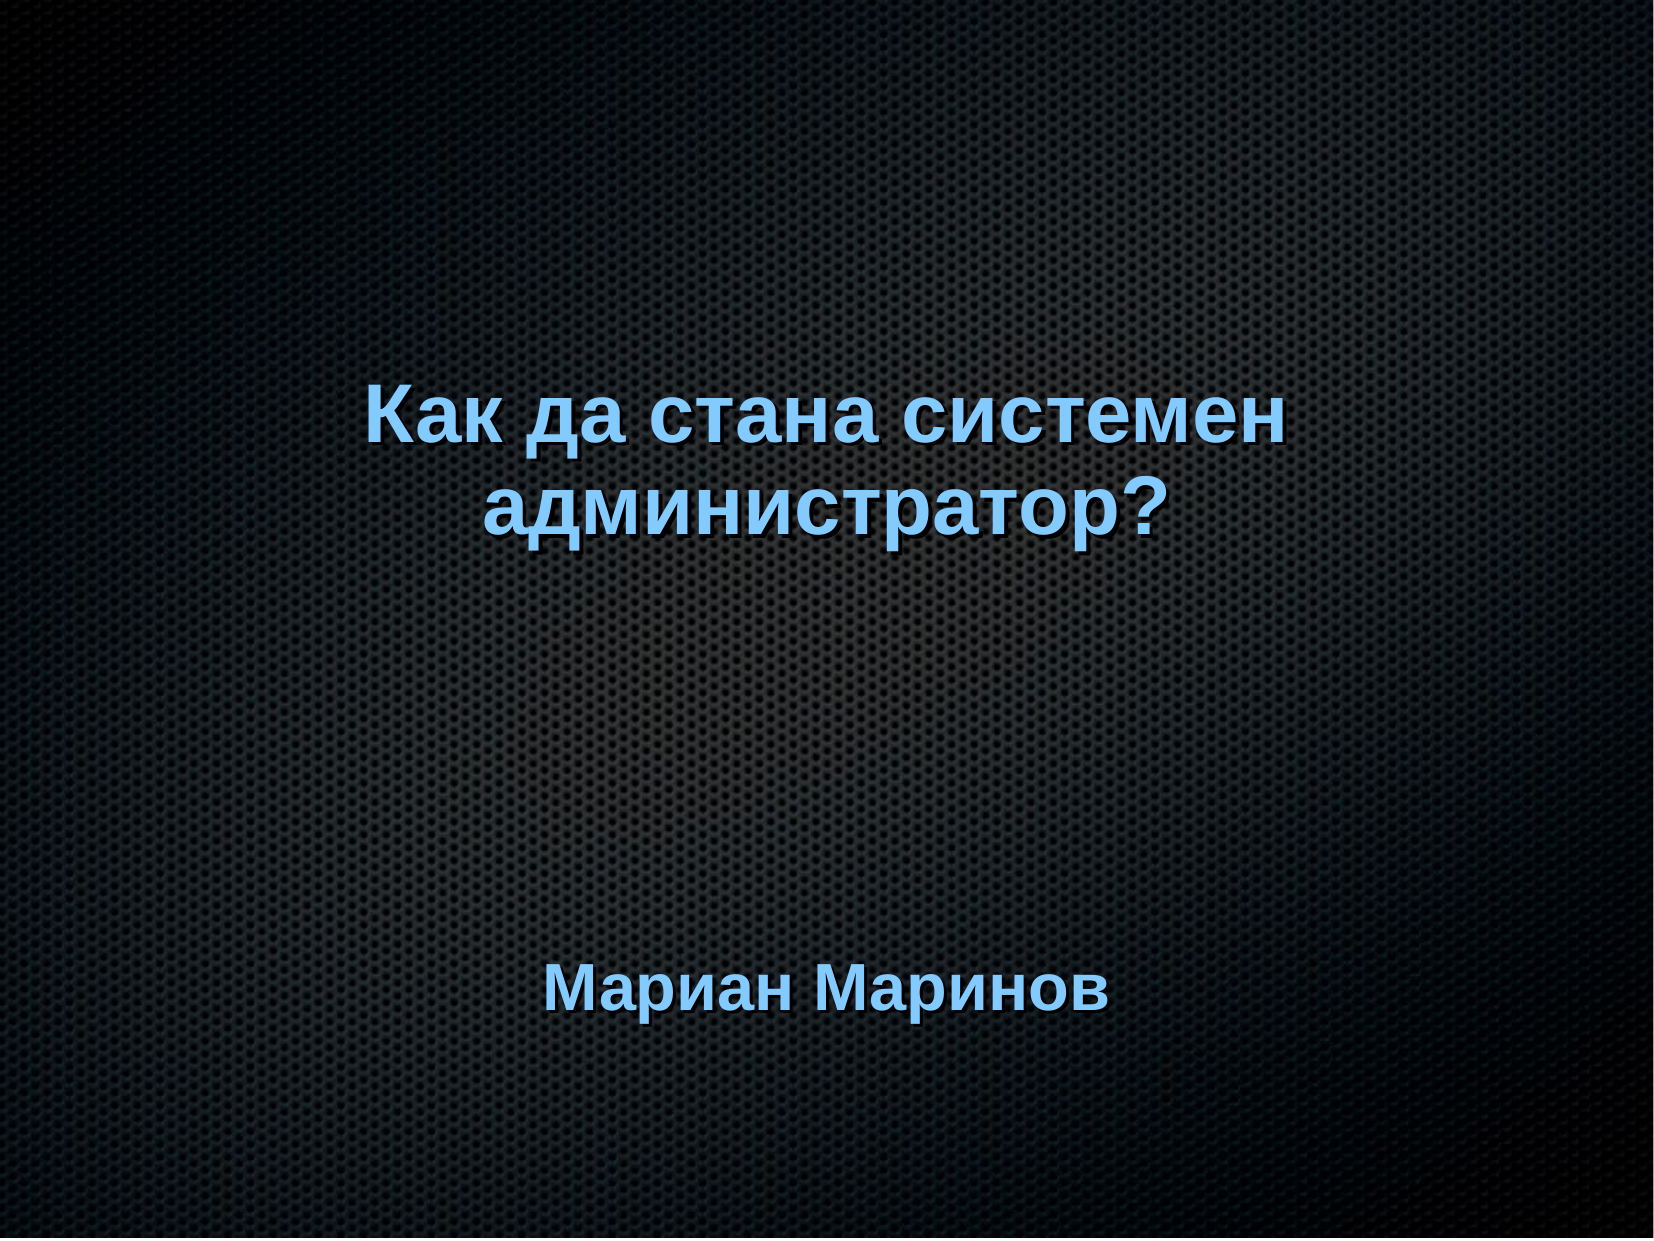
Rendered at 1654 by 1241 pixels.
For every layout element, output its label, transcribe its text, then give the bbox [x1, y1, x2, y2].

list Как да стана системен администратор? Мариан Маринов [82, 262, 1571, 1148]
picture [0, 0, 1654, 1238]
